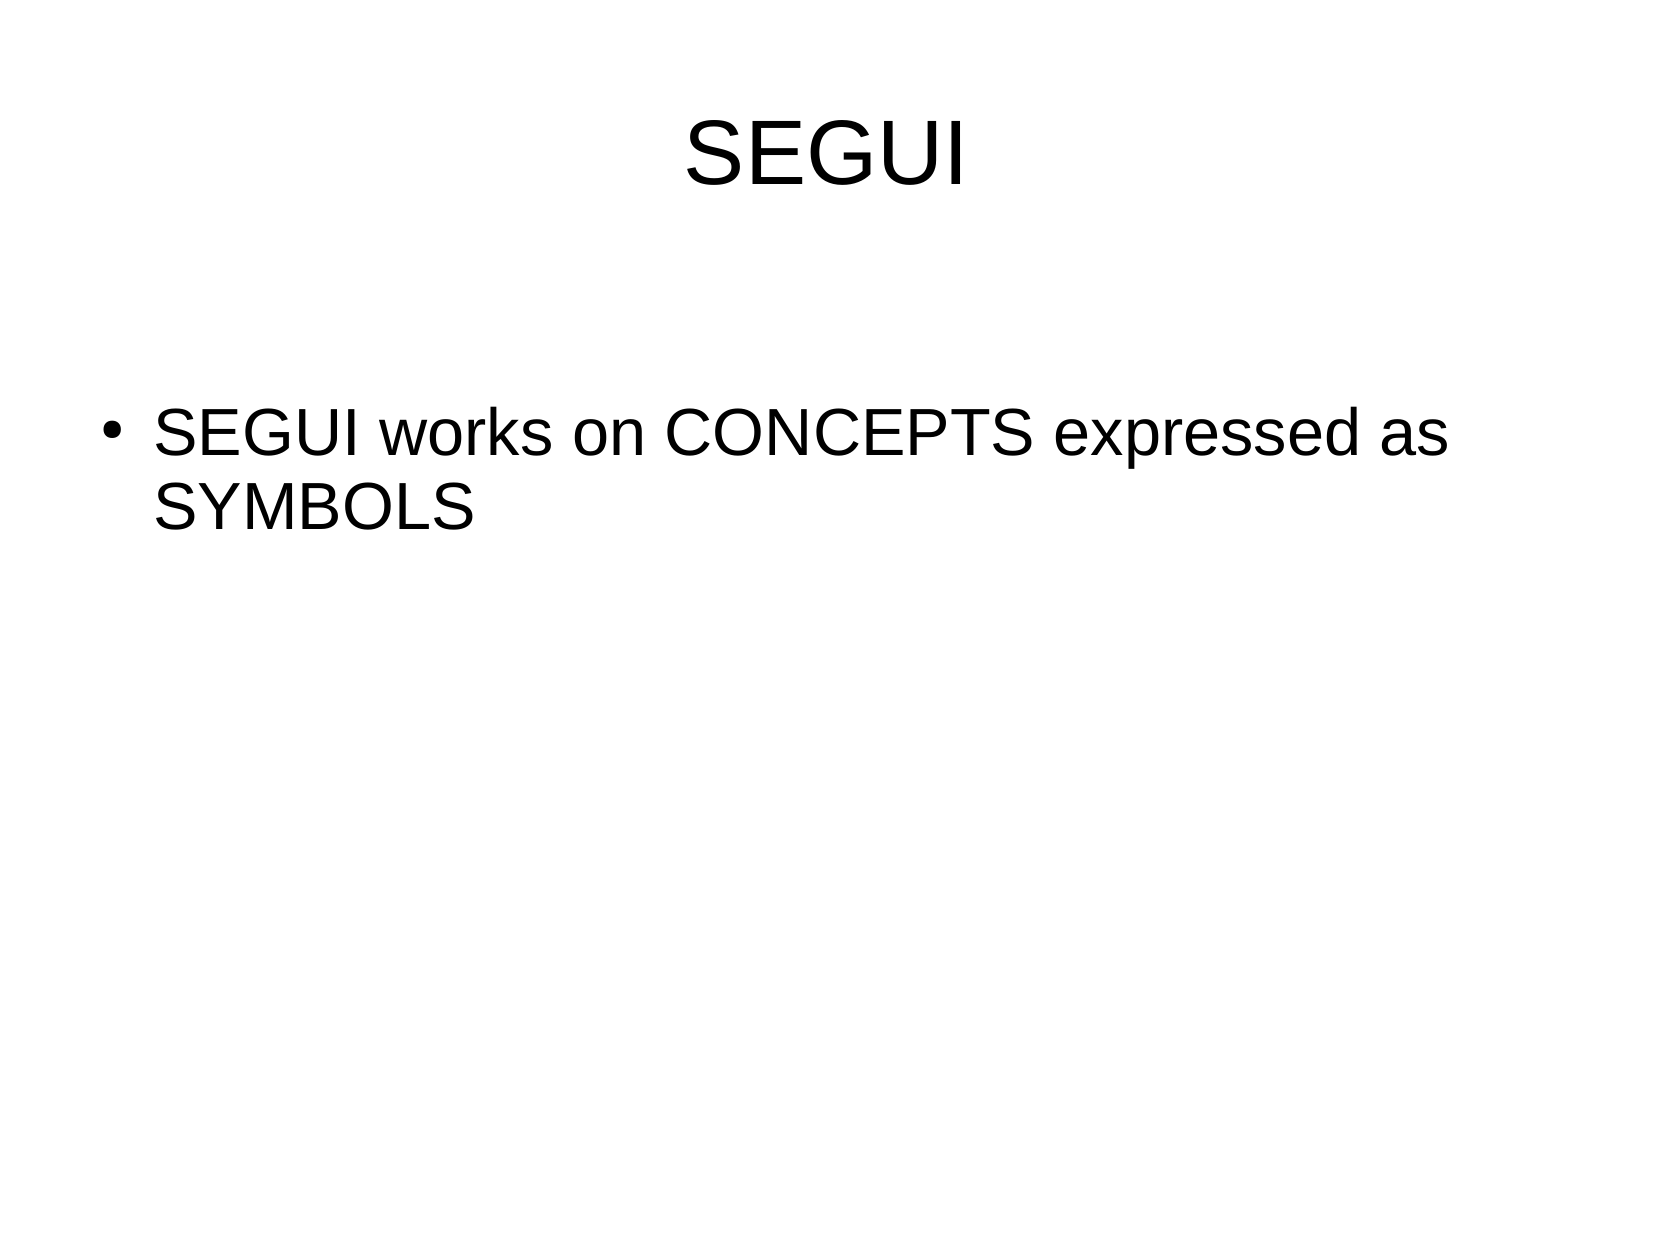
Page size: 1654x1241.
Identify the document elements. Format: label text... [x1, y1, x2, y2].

title SEGUI [82, 49, 1571, 257]
list SEGUI works on CONCEPTS expressed as SYMBOLS [82, 290, 1571, 1010]
